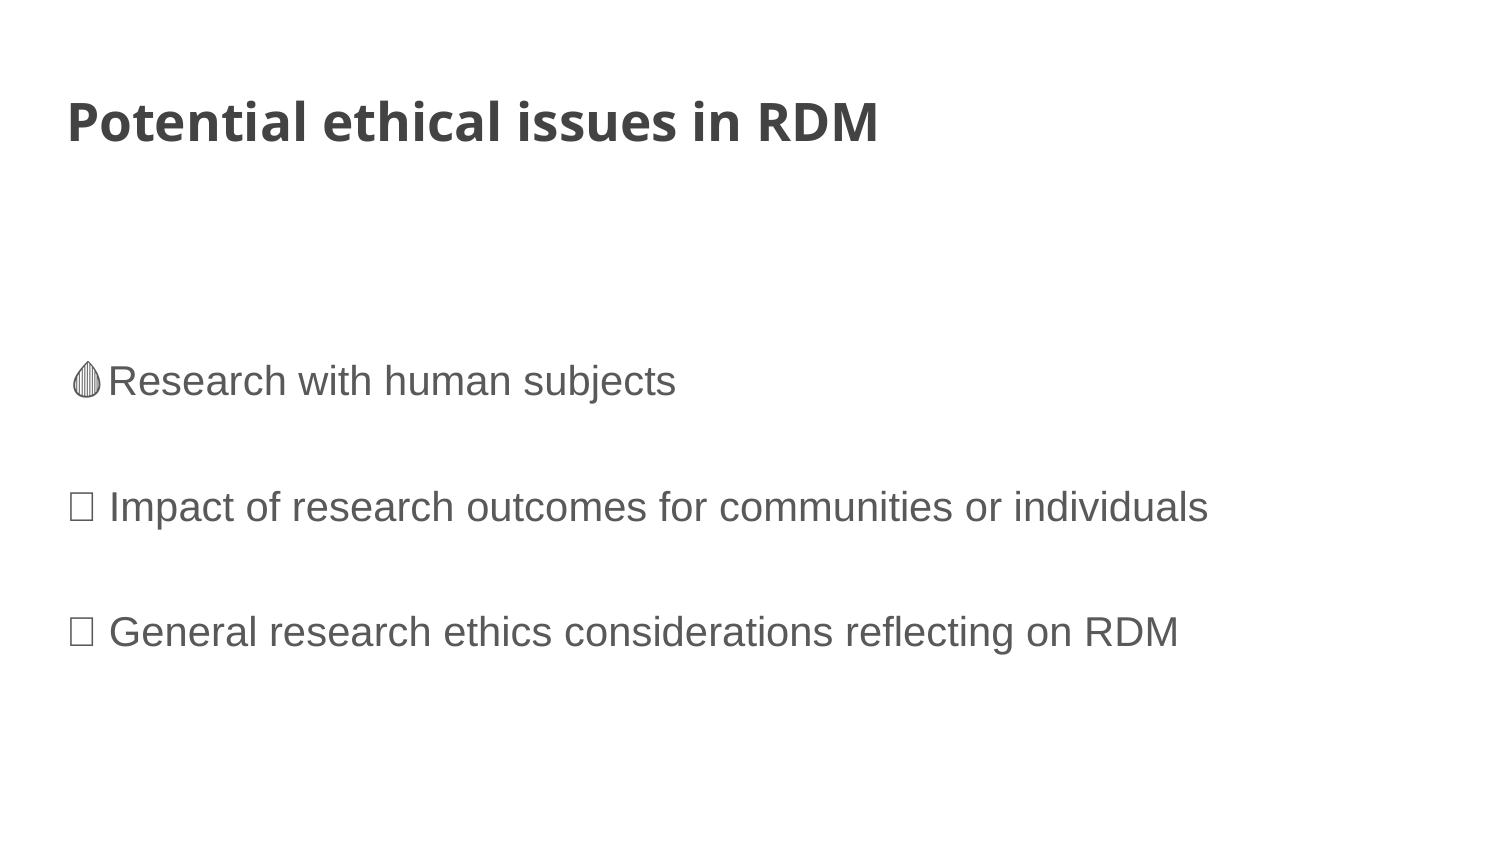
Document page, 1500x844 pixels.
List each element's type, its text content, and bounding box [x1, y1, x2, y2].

title Potential ethical issues in RDM [51, 72, 1449, 167]
list 🧍🩸Research with human subjects 💥 Impact of research outcomes for communities or individuals 🔬 General research ethics considerations reflecting on RDM [51, 289, 1449, 844]
